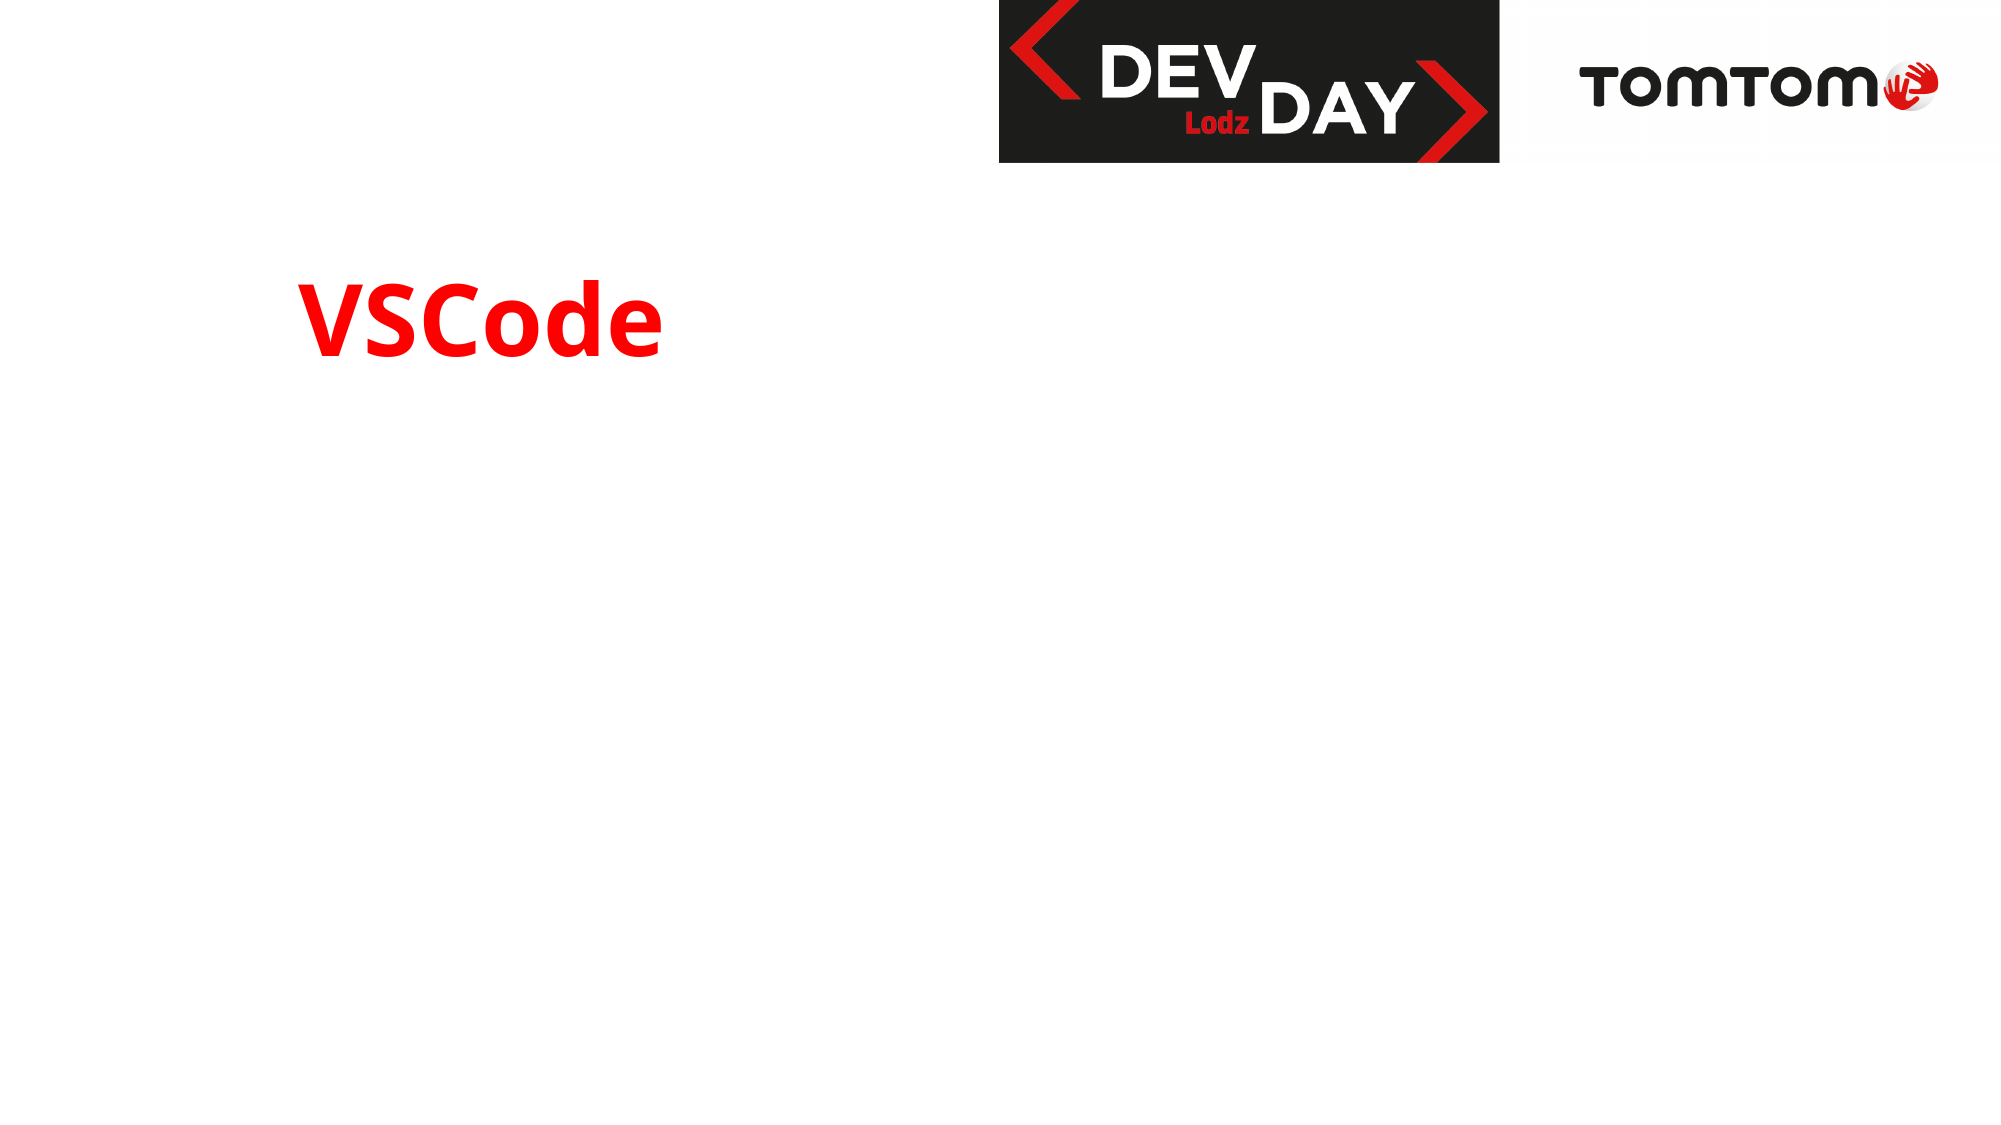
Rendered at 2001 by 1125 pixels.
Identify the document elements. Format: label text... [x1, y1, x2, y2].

text_box VSCode [283, 249, 1717, 385]
picture [999, 0, 2000, 164]
